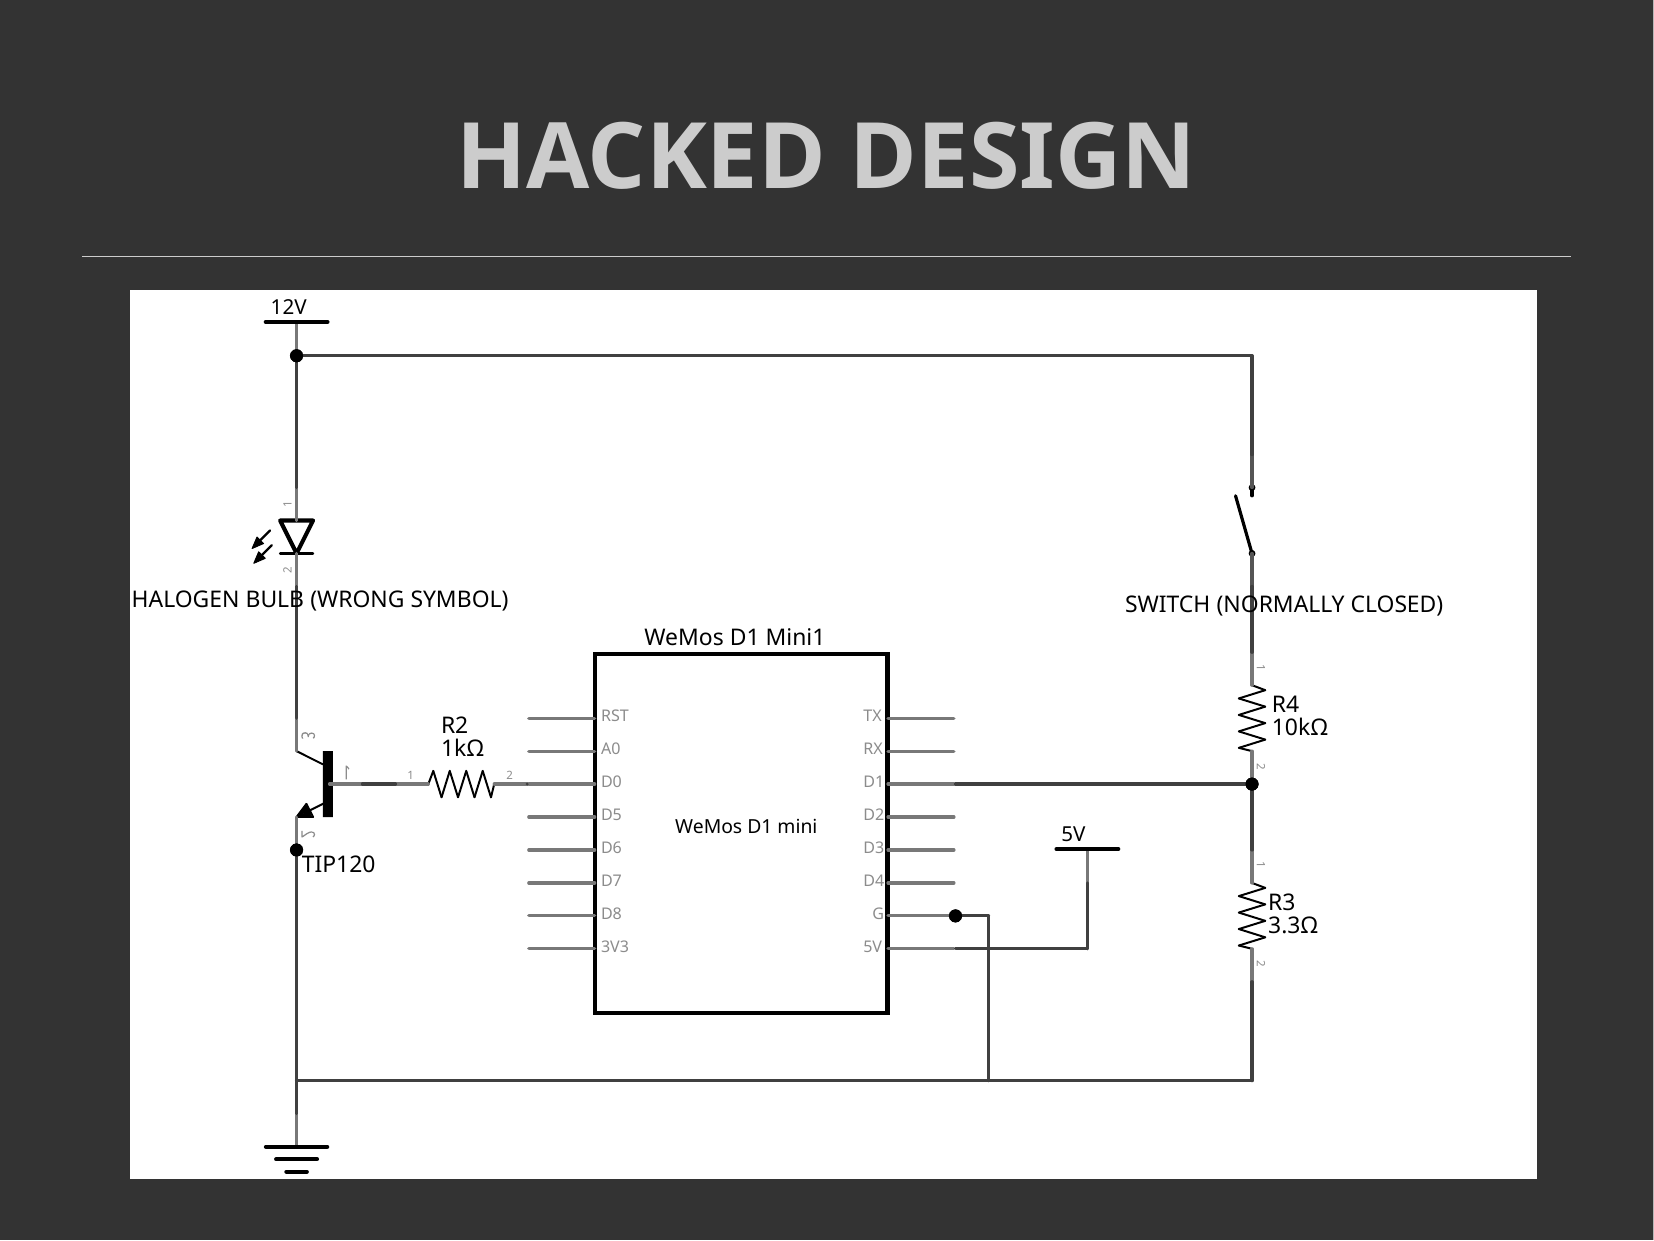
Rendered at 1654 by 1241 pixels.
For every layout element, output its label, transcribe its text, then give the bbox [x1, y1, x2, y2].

title HACKED DESIGN [82, 49, 1571, 257]
picture [129, 290, 1537, 1180]
